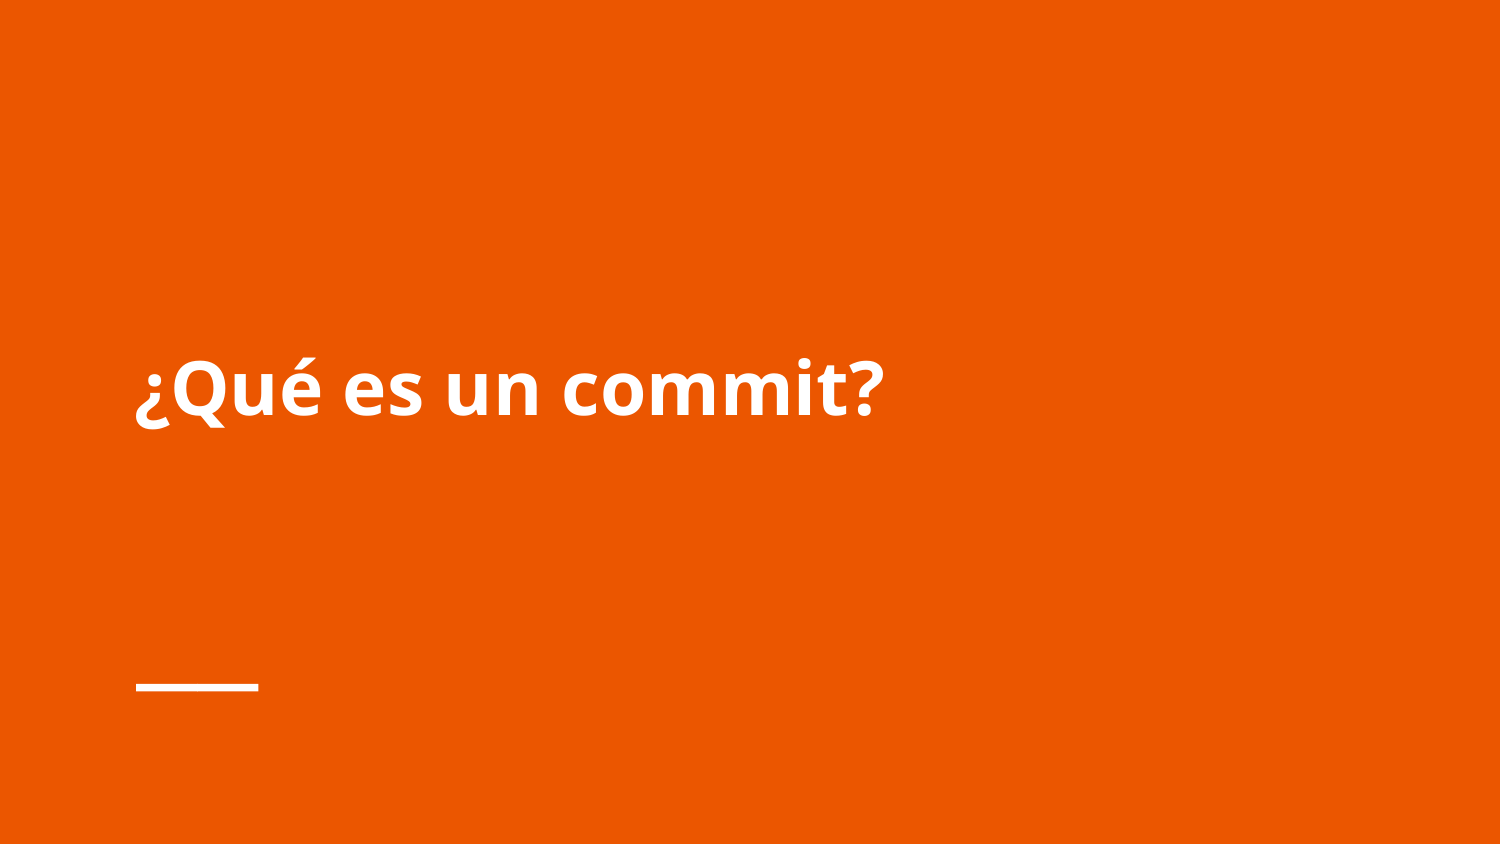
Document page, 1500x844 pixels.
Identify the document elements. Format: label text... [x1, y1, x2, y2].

title ¿Qué es un commit? [119, 141, 1272, 632]
